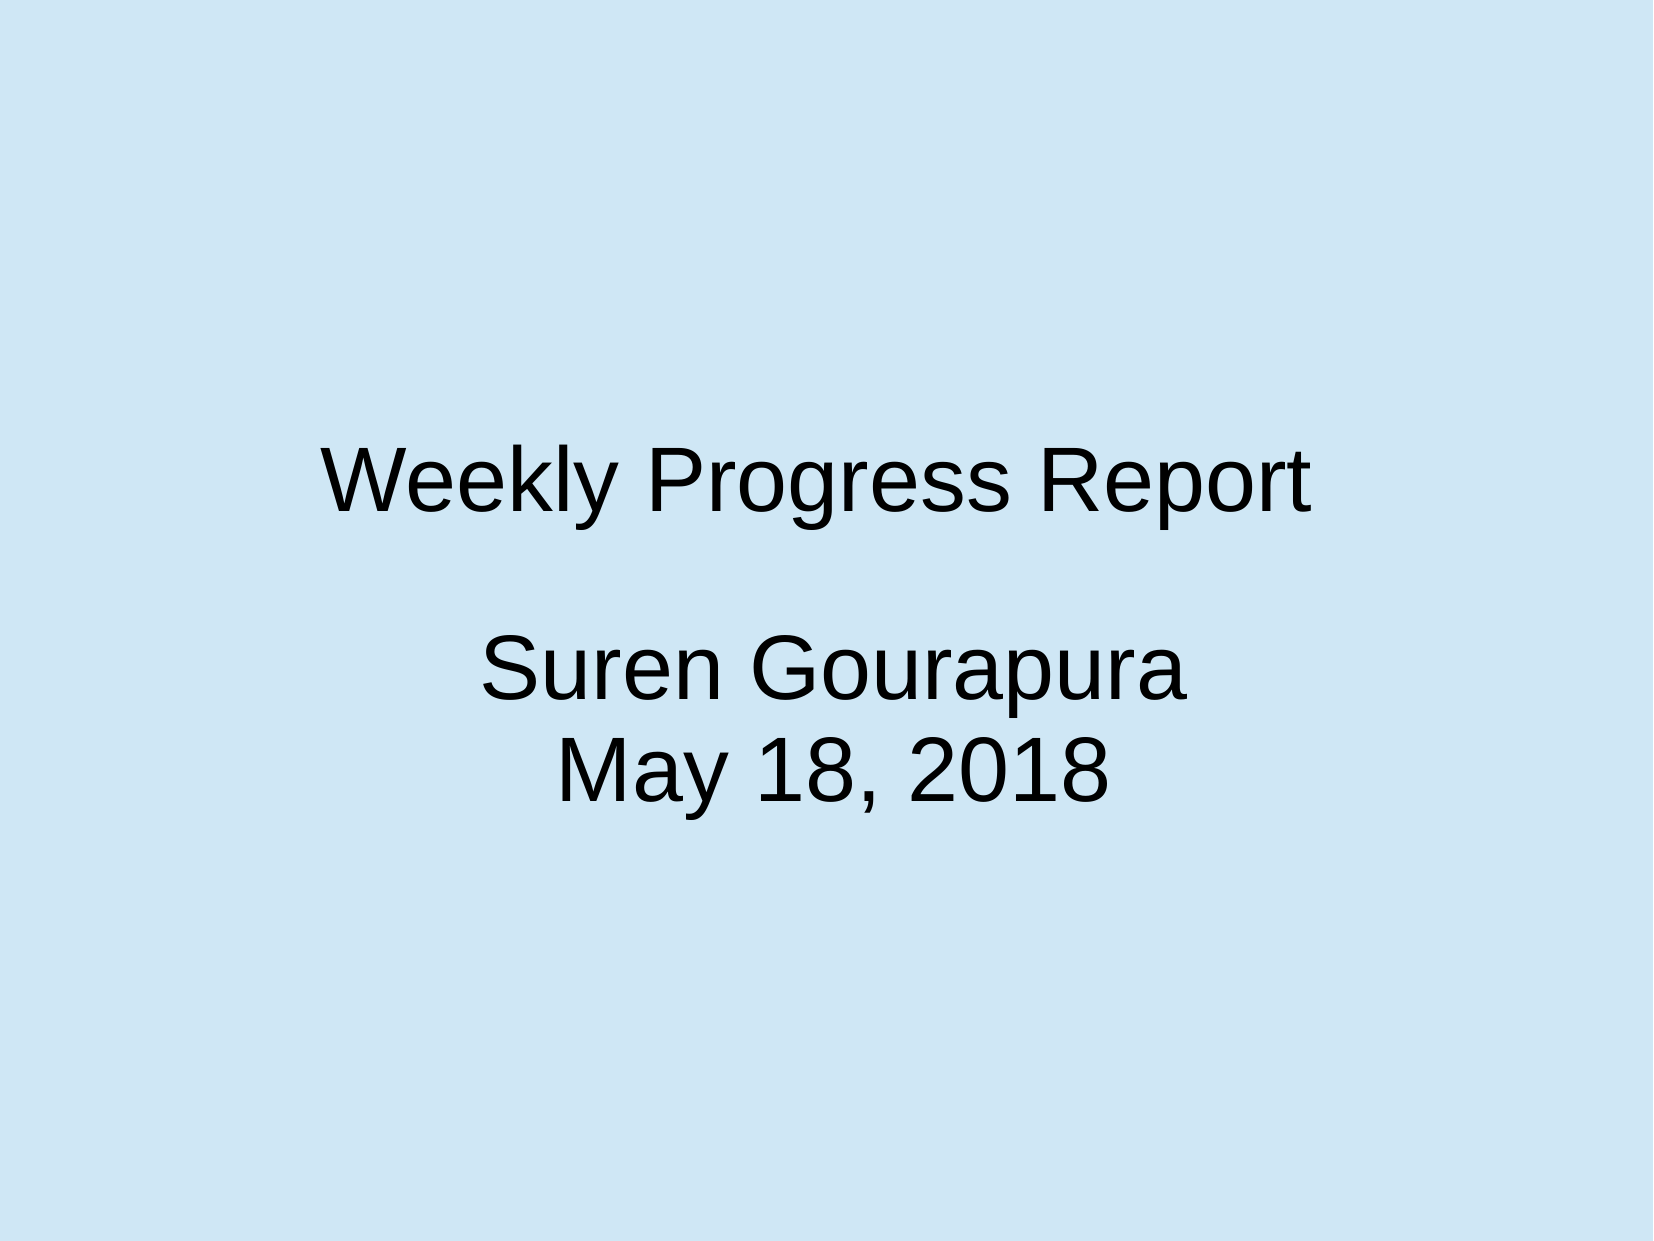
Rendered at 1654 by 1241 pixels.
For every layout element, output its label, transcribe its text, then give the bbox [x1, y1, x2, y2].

subtitle Weekly Progress Report [239, 375, 1395, 586]
title Suren Gourapura May 18, 2018 [89, 615, 1578, 823]
